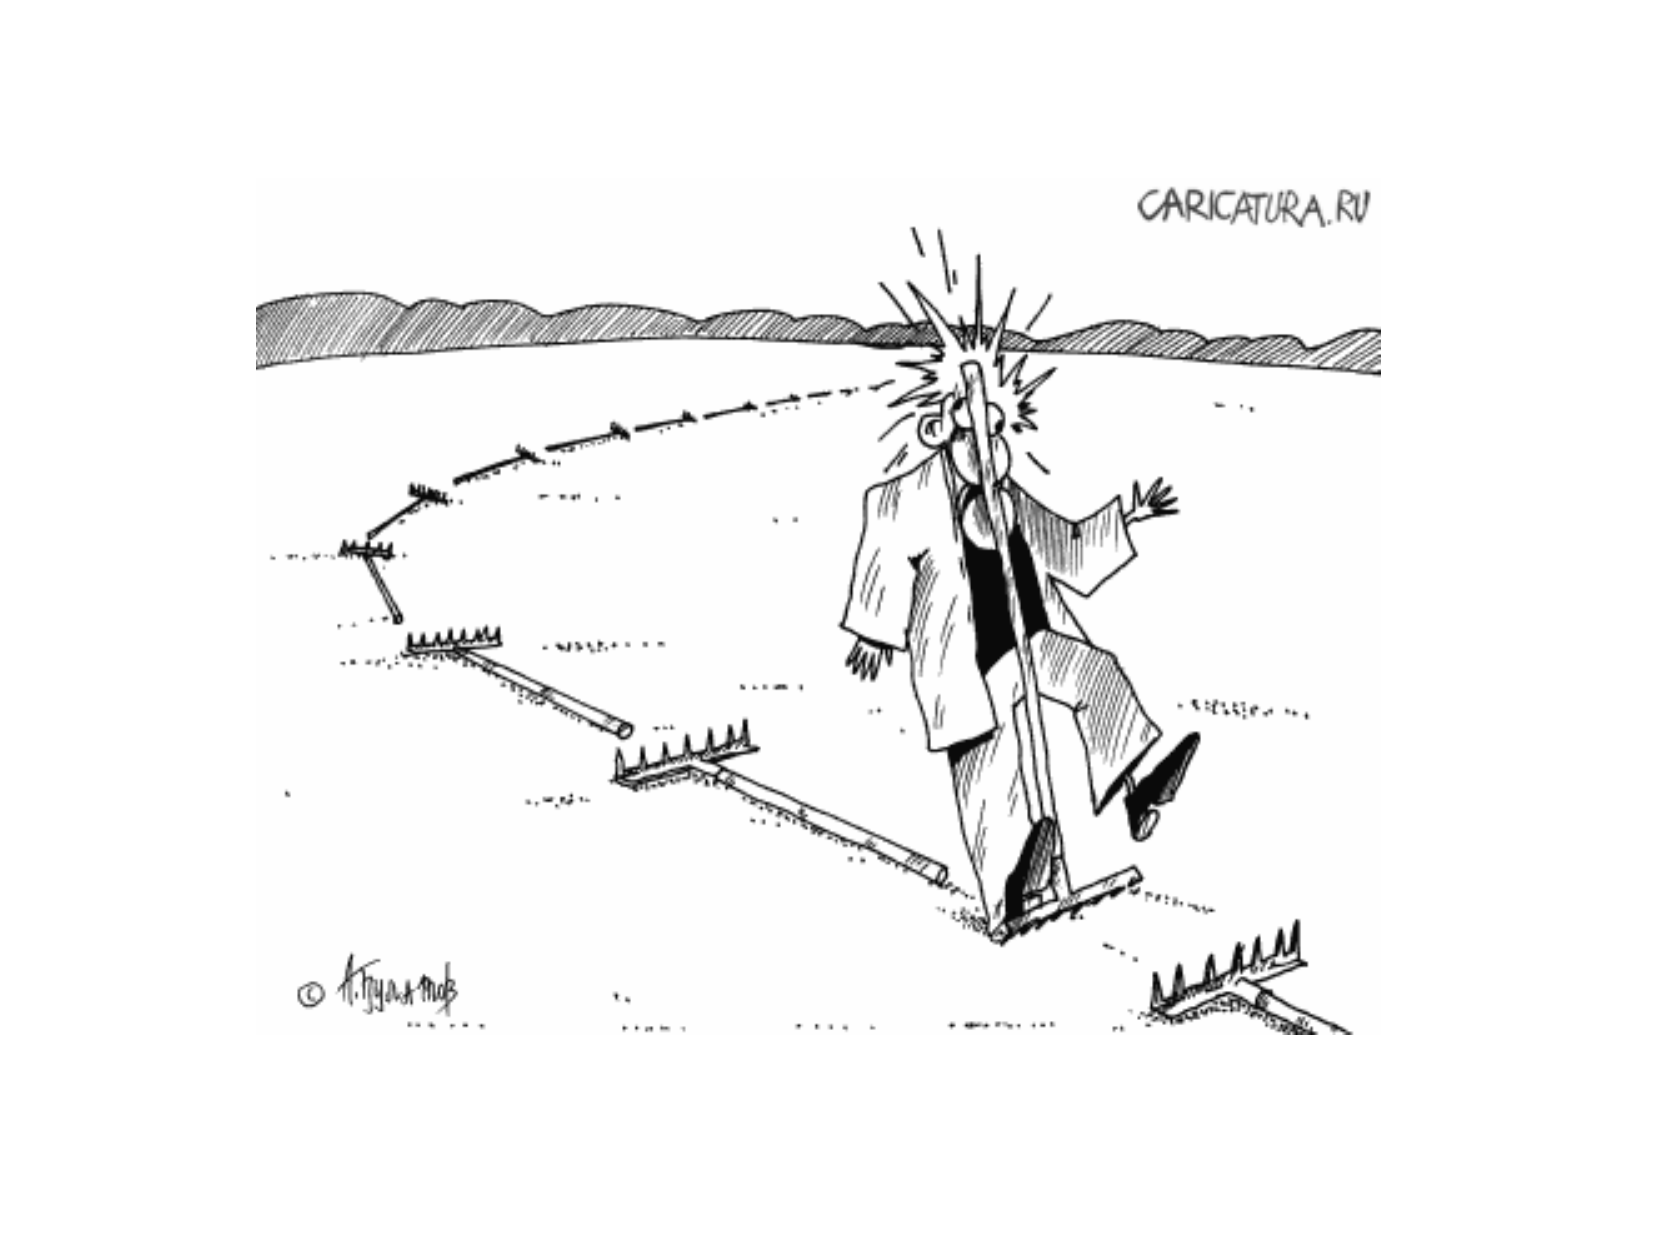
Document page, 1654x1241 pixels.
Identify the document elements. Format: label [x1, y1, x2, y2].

picture [256, 178, 1381, 1036]
